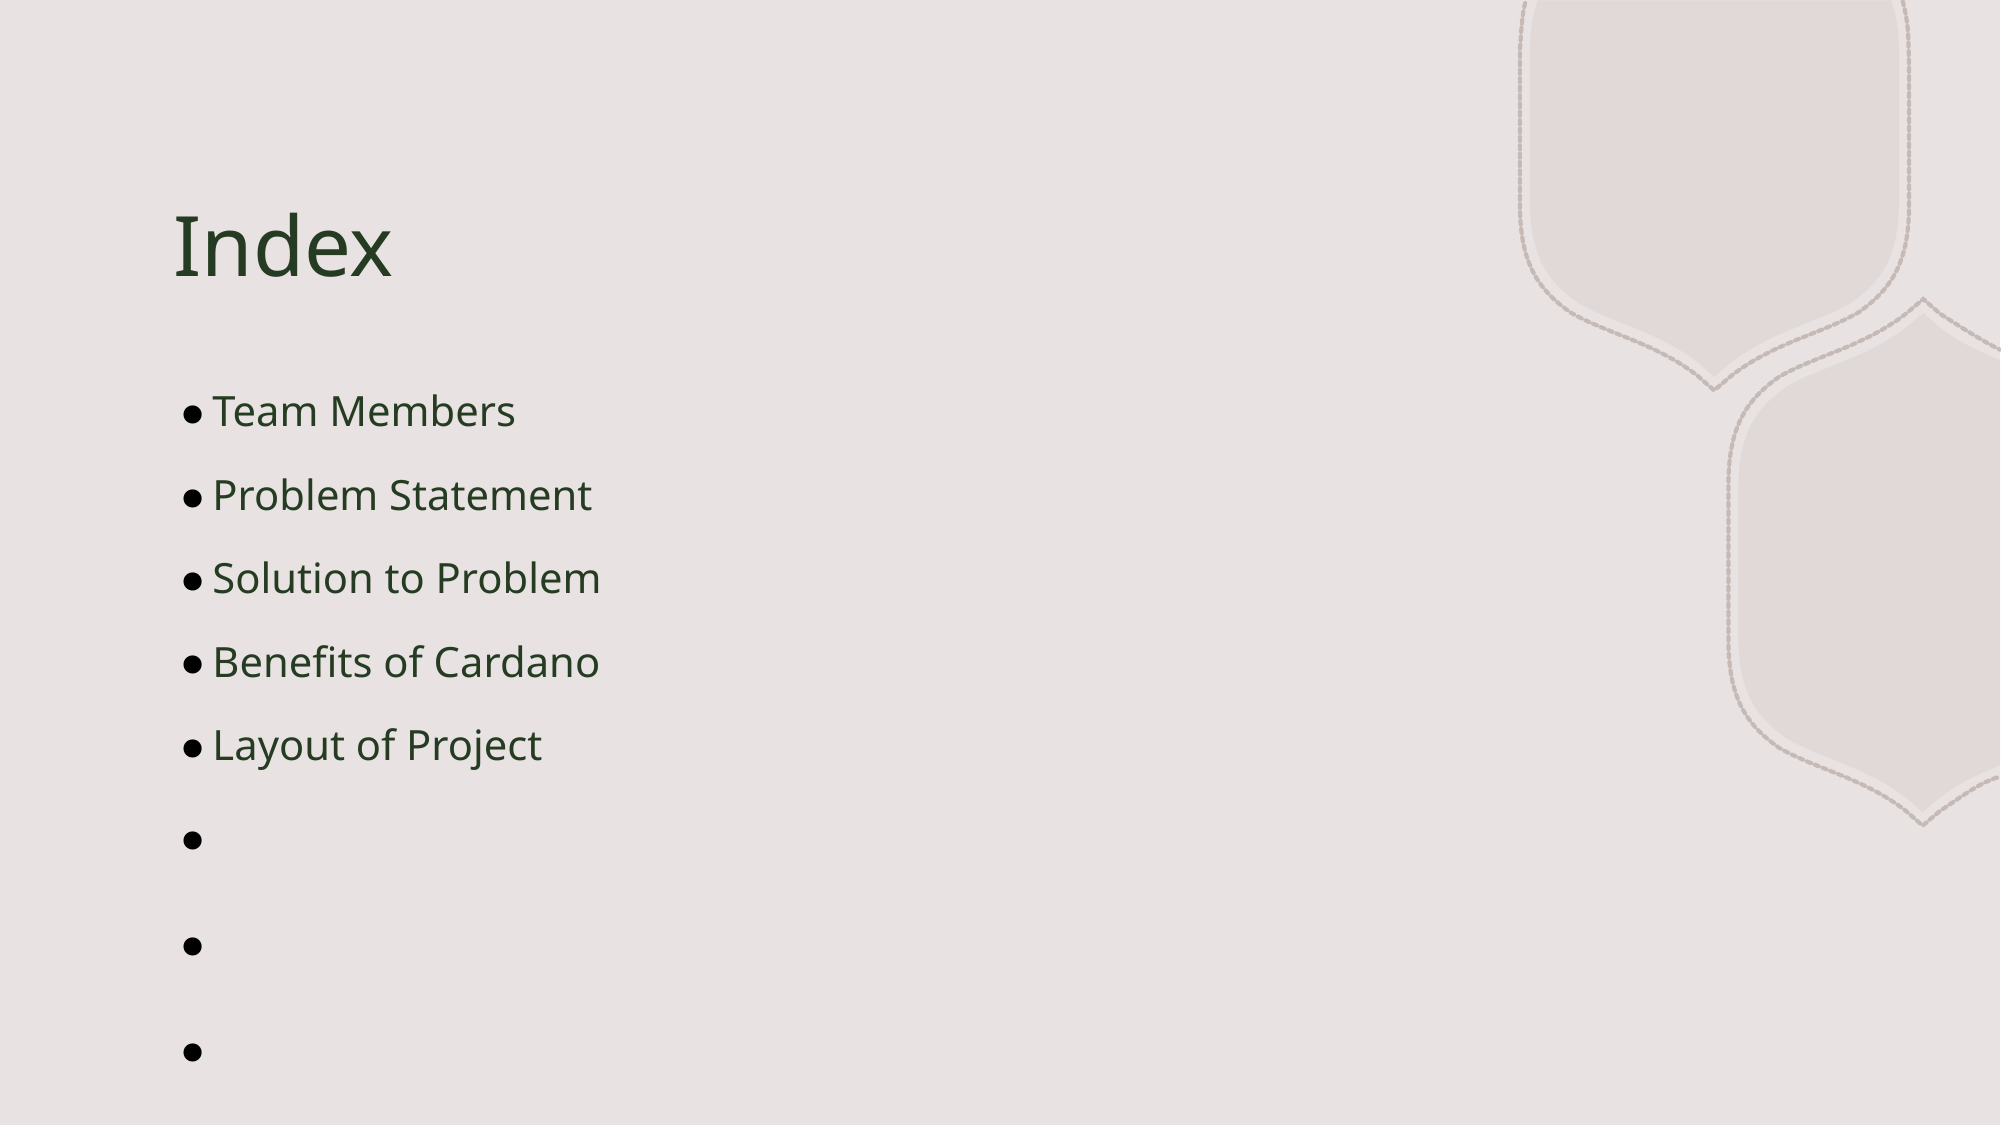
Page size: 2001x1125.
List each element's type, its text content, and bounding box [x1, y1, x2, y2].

title Index [158, 157, 1648, 333]
list Team Members Problem Statement Solution to Problem Benefits of Cardano Layout of Project [158, 368, 1648, 968]
